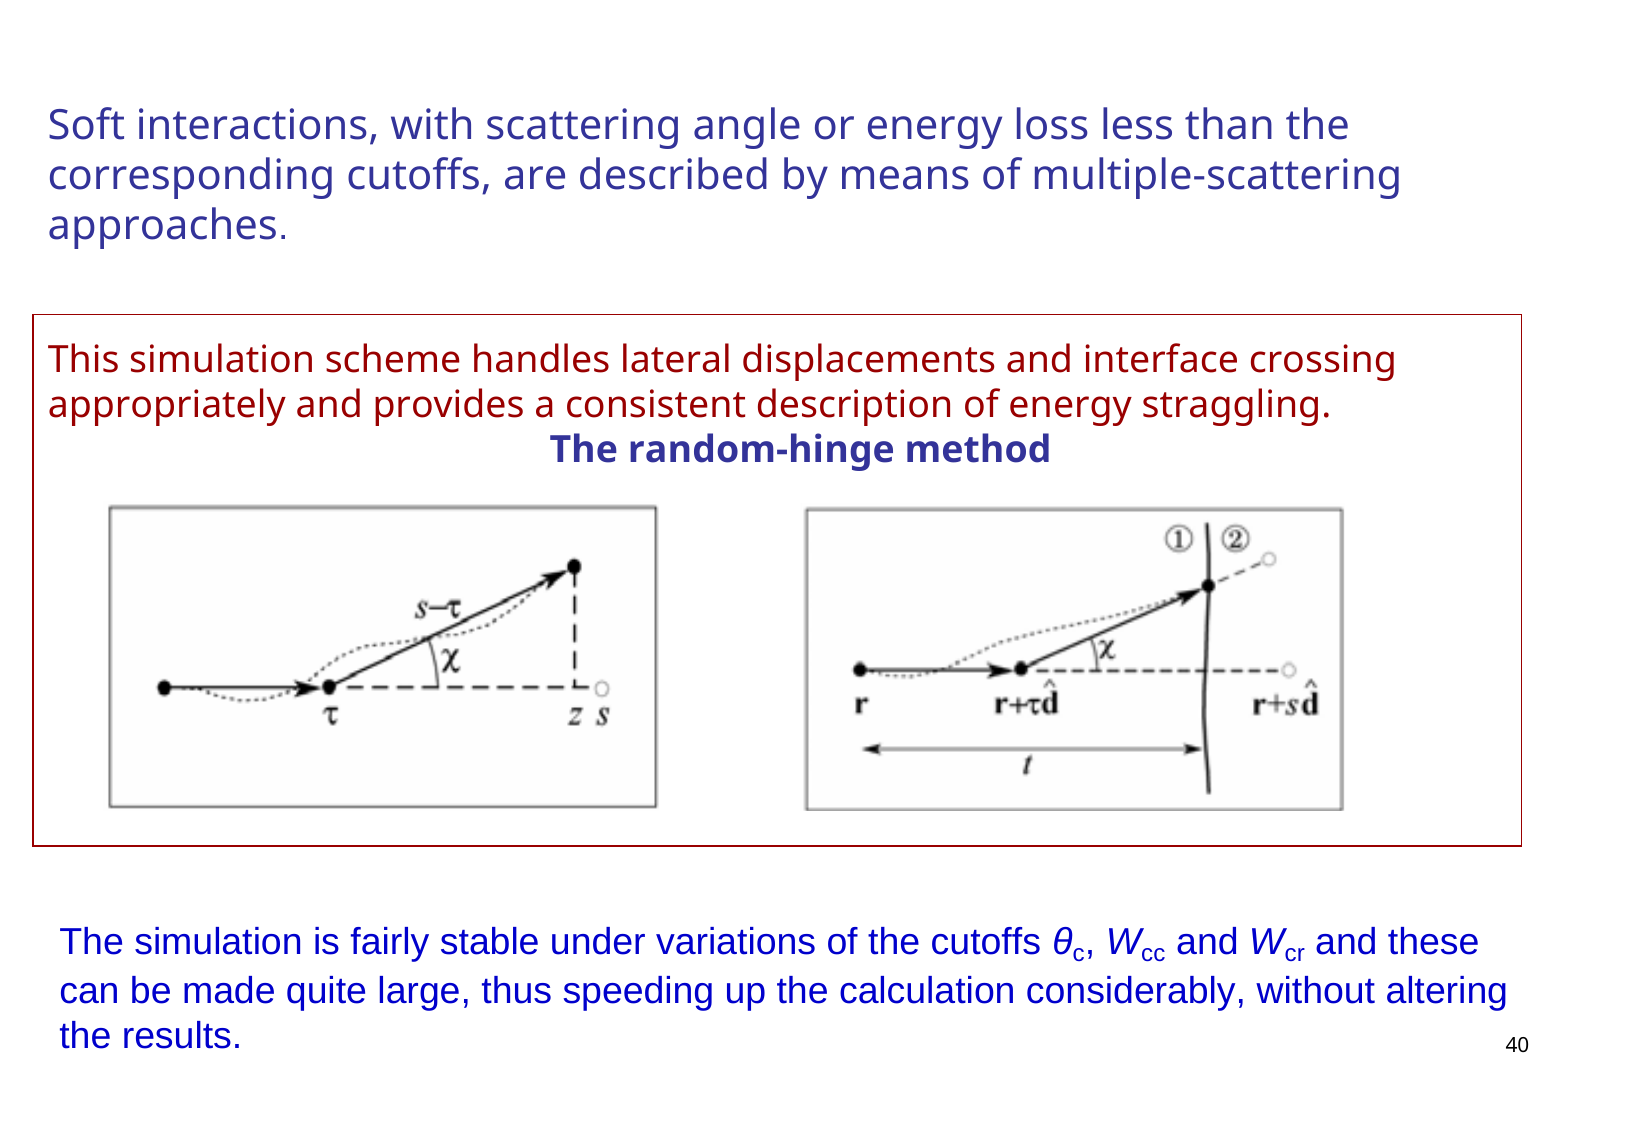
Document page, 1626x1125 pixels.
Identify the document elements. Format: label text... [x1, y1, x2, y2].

text_box This simulation scheme handles lateral displacements and interface crossing appropriately and provides a consistent description of energy straggling. The random-hinge method [33, 327, 1569, 478]
picture [103, 501, 659, 811]
text_box Soft interactions, with scattering angle or energy loss less than the corresponding cutoffs, are described by means of multiple-scattering approaches. [33, 90, 1604, 256]
text_box The simulation is fairly stable under variations of the cutoffs θc, Wcc and Wcr and these can be made quite large, thus speeding up the calculation considerably, without altering the results. [44, 904, 1557, 1064]
picture [800, 503, 1345, 811]
